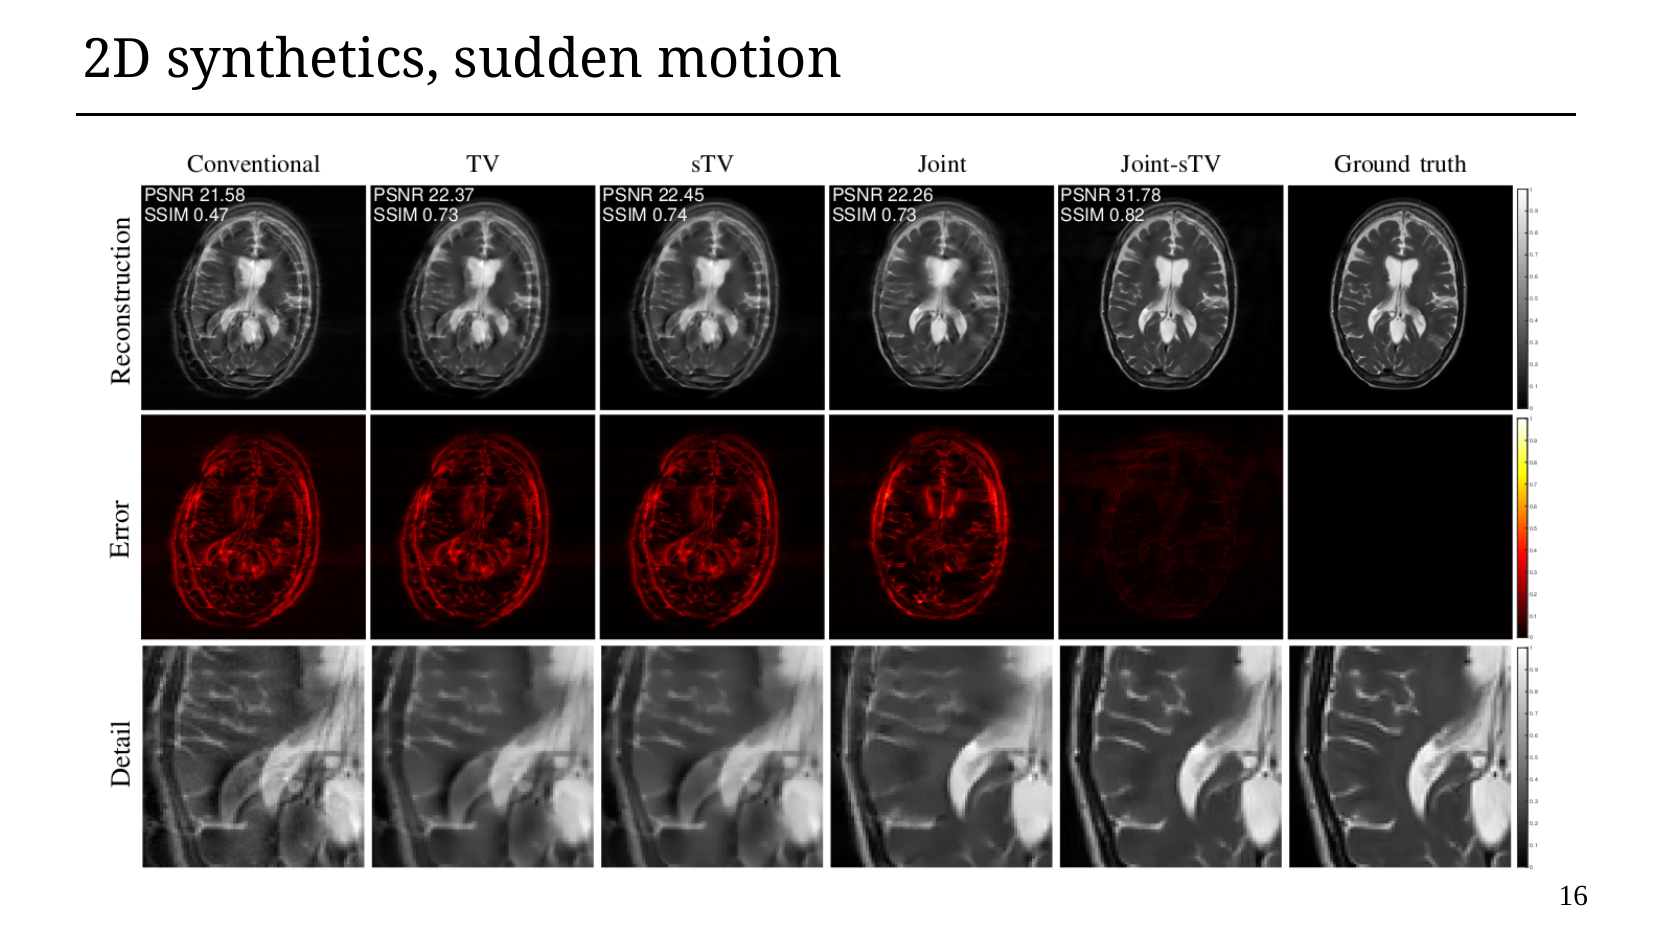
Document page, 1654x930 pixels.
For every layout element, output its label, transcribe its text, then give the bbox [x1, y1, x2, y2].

picture [93, 129, 1560, 887]
title 2D synthetics, sudden motion [82, 7, 1571, 105]
